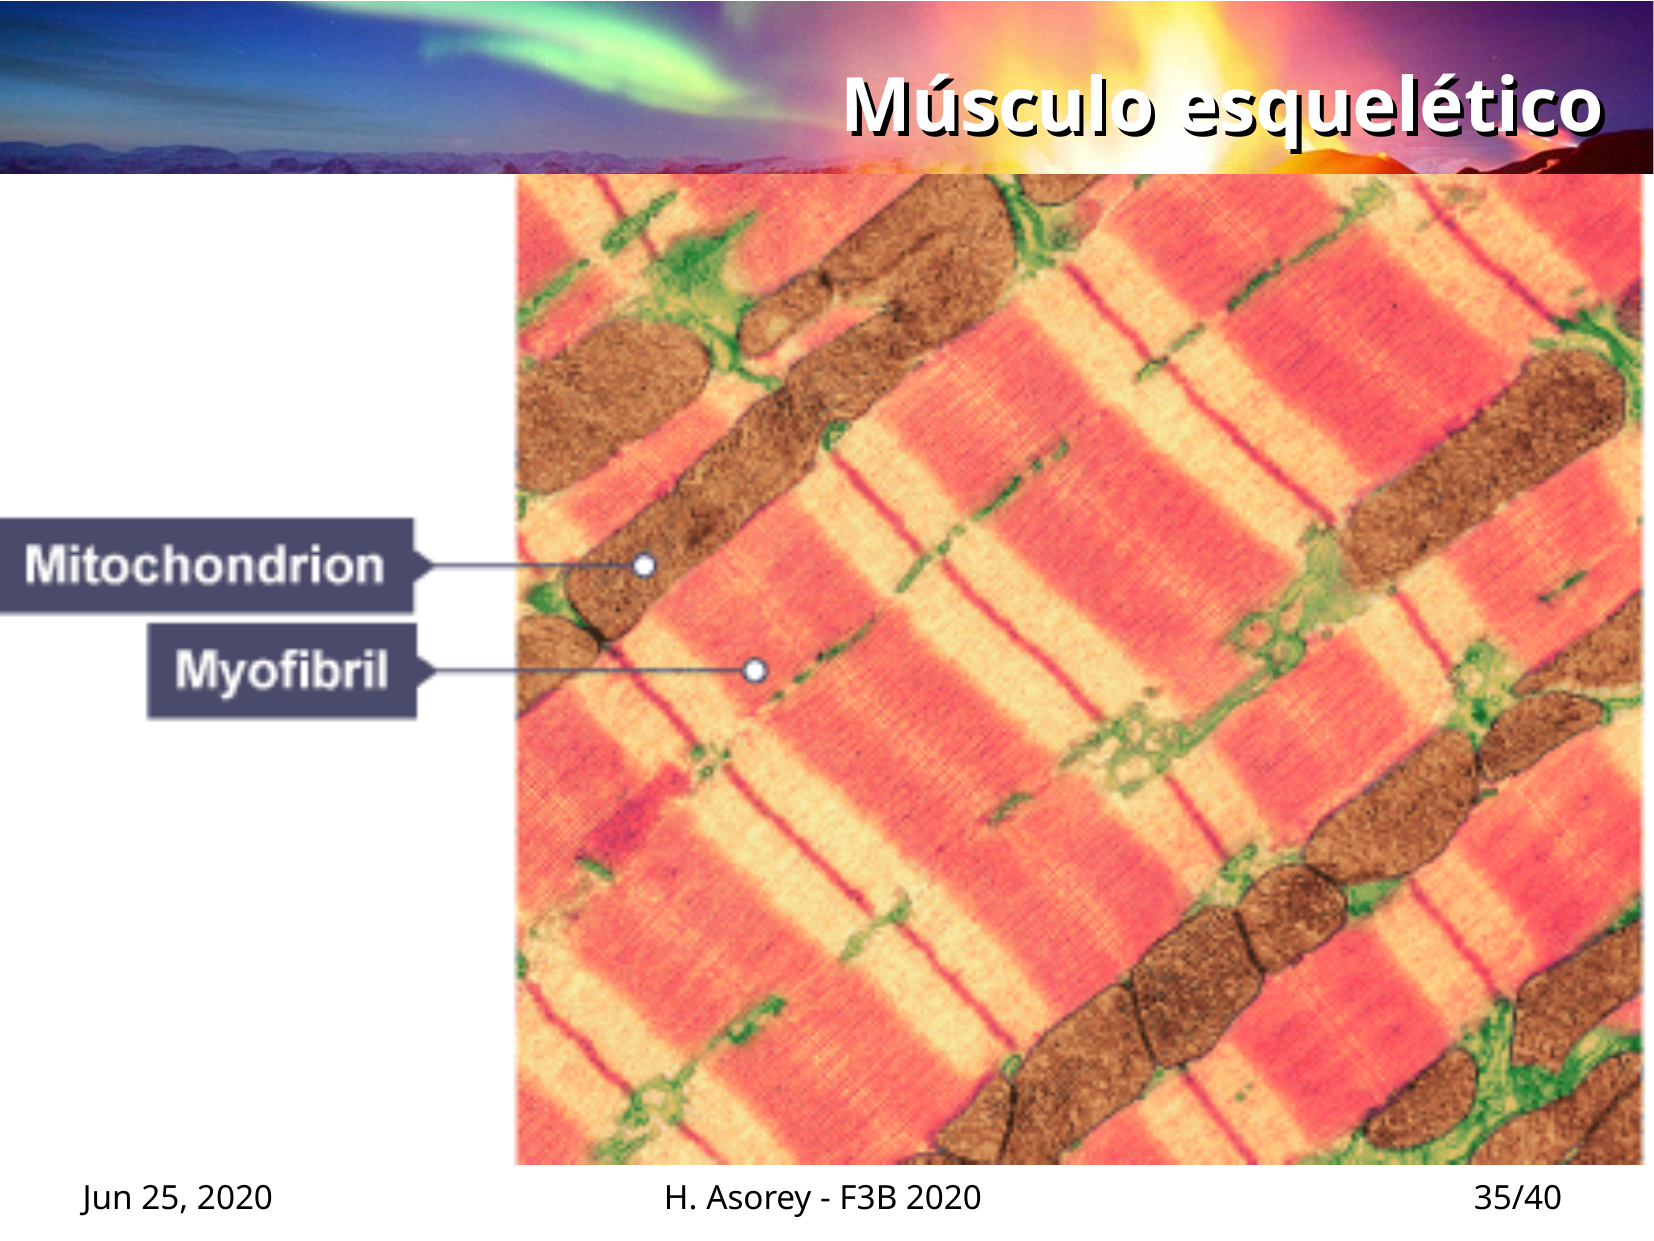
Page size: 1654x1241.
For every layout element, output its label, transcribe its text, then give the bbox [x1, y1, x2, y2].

picture [0, 1, 1654, 1165]
title Músculo esquelético [45, 15, 1606, 191]
